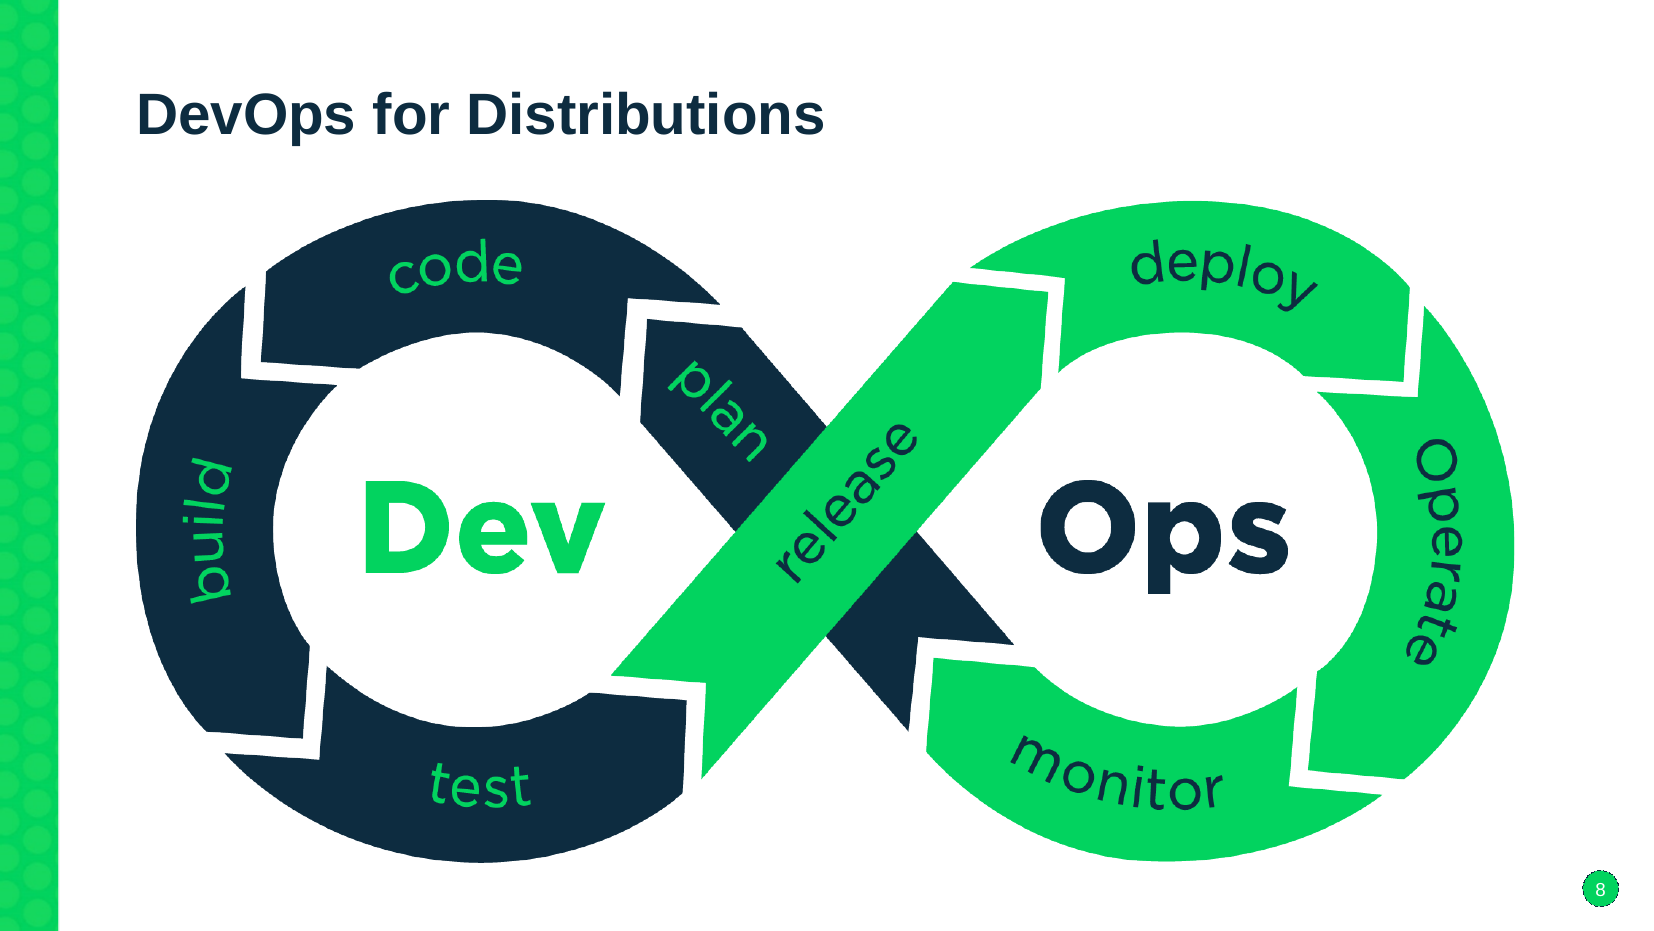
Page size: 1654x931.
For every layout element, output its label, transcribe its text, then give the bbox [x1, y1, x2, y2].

title DevOps for Distributions [121, 37, 1531, 138]
picture [104, 138, 1550, 910]
picture [0, 0, 76, 931]
